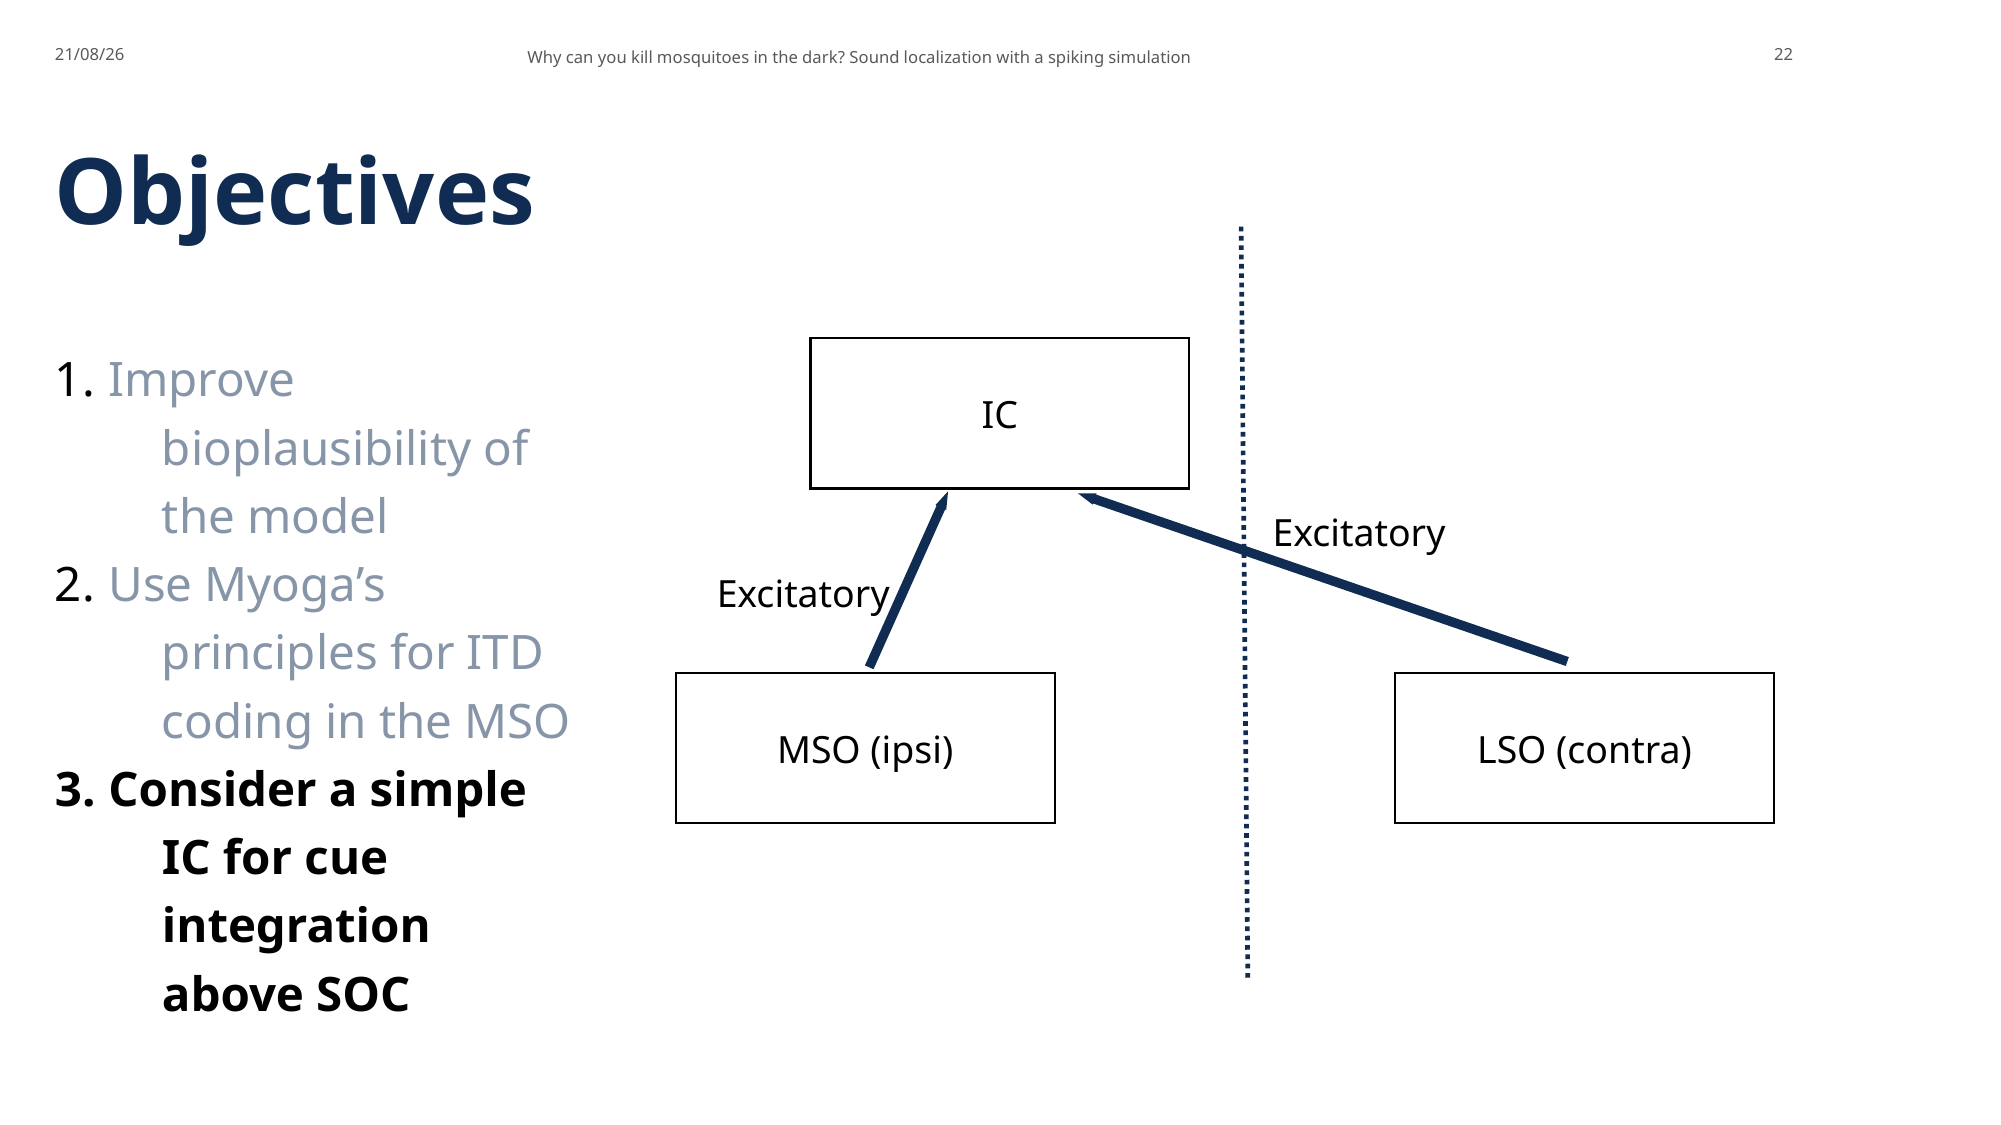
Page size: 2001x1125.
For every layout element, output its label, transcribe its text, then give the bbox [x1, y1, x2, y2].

slide_number [1774, 6, 1946, 67]
text_box Excitatory [701, 562, 1029, 624]
text_box MSO (ipsi) [676, 673, 1055, 823]
text_box Excitatory [1257, 501, 1585, 563]
title Objectives [54, 132, 1946, 271]
slide_number [54, 6, 446, 67]
footer Why can you kill mosquitoes in the dark? Sound localization with a spiking simulation [527, 6, 1203, 67]
list Improve bioplausibility of the model Use Myoga’s principles for ITD coding in the MSO Consider a simple IC for cue integration above SOC [54, 338, 574, 1065]
text_box LSO (contra) [1395, 673, 1774, 823]
text_box IC [811, 338, 1189, 489]
